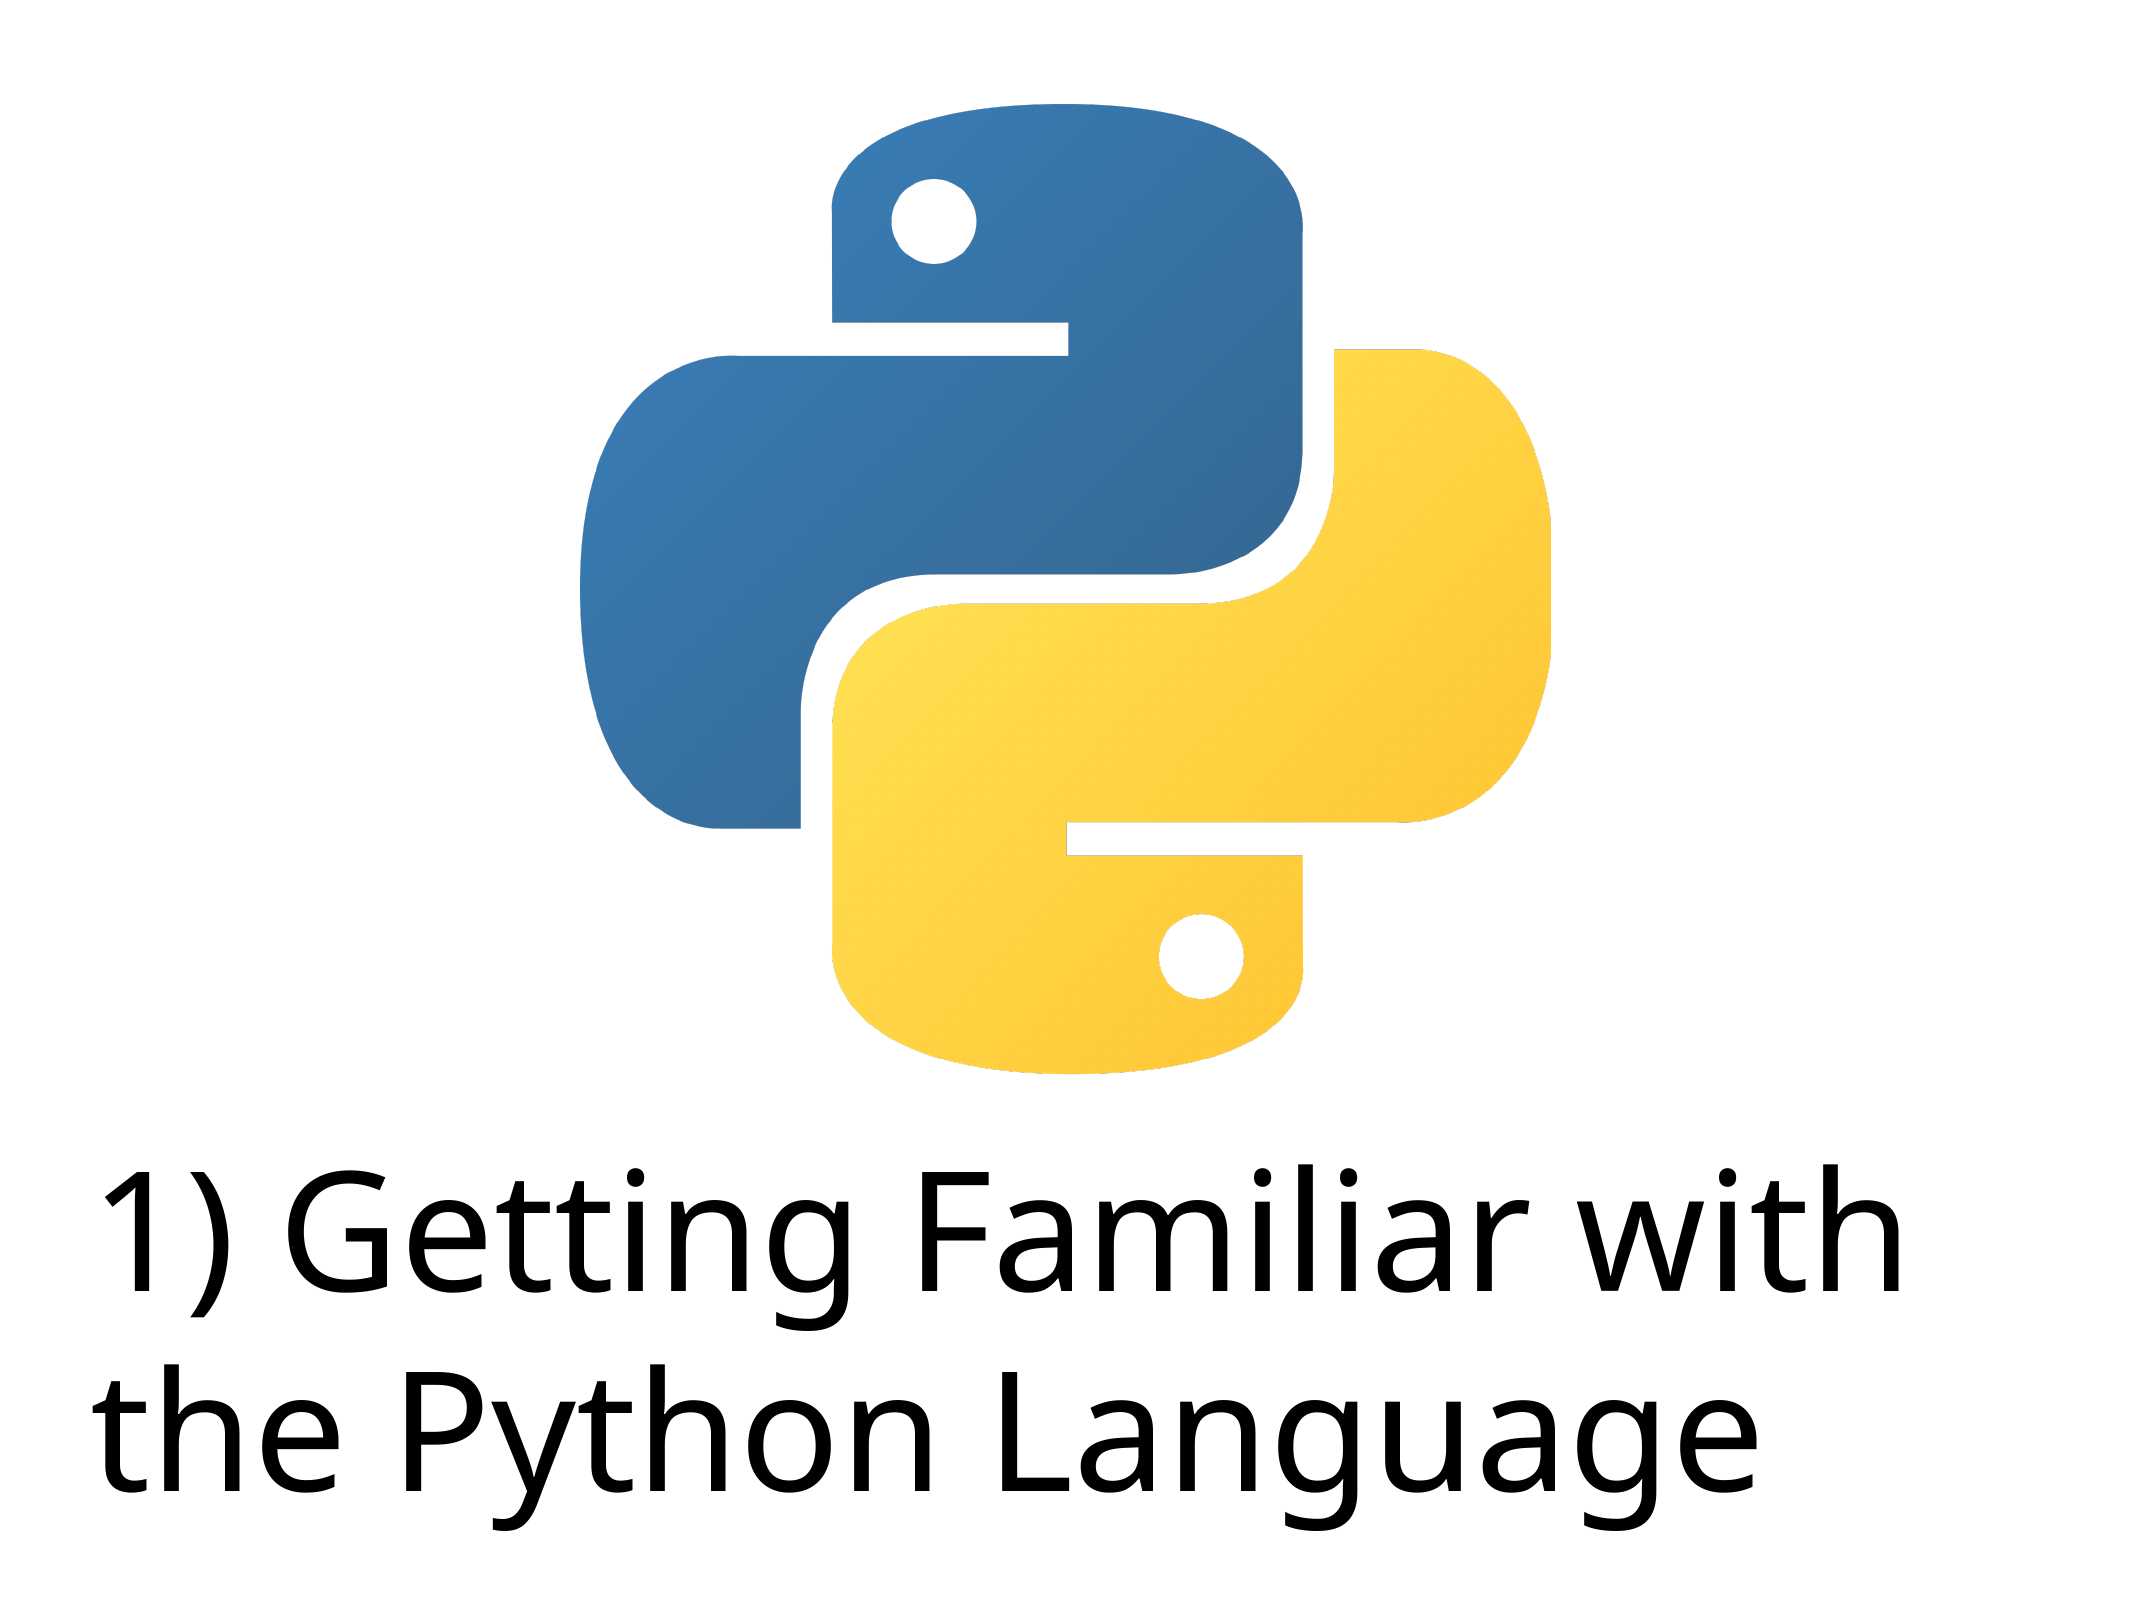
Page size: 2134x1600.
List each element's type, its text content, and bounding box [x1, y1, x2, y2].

title 1) Getting Familiar with the Python Language [90, 1040, 2072, 1525]
picture [580, 104, 1551, 1040]
